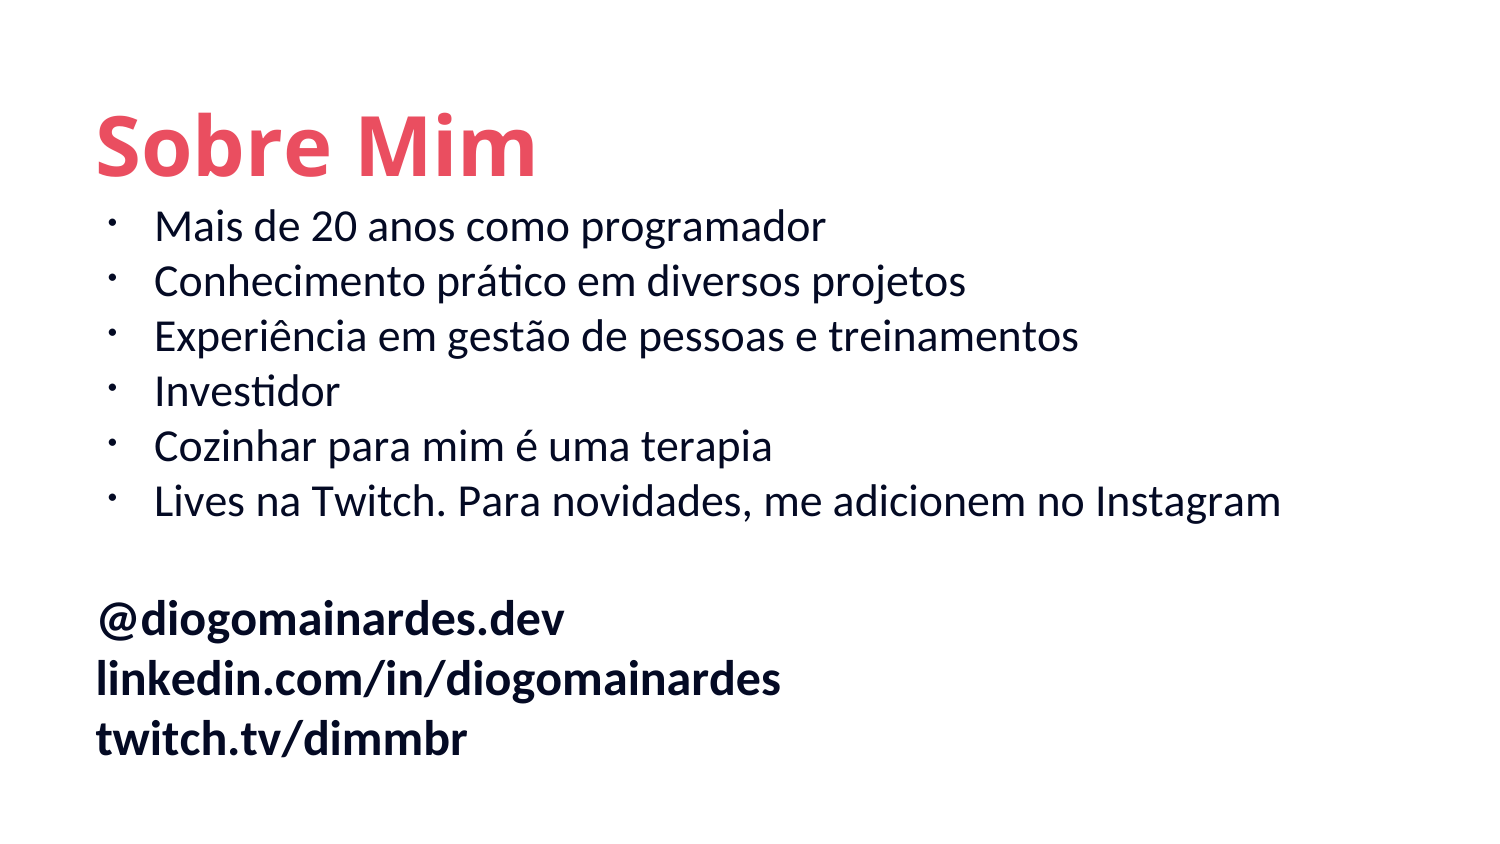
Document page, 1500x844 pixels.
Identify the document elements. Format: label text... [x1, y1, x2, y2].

text_box @diogomainardes.dev linkedin.com/in/diogomainardes twitch.tv/dimmbr [80, 570, 1190, 780]
text_box Mais de 20 anos como programador Conhecimento prático em diversos projetos Experiência em gestão de pessoas e treinamentos Investidor Cozinhar para mim é uma terapia Lives na Twitch. Para novidades, me adicionem no Instagram [67, 154, 1379, 622]
text_box Sobre Mim [80, 63, 676, 154]
